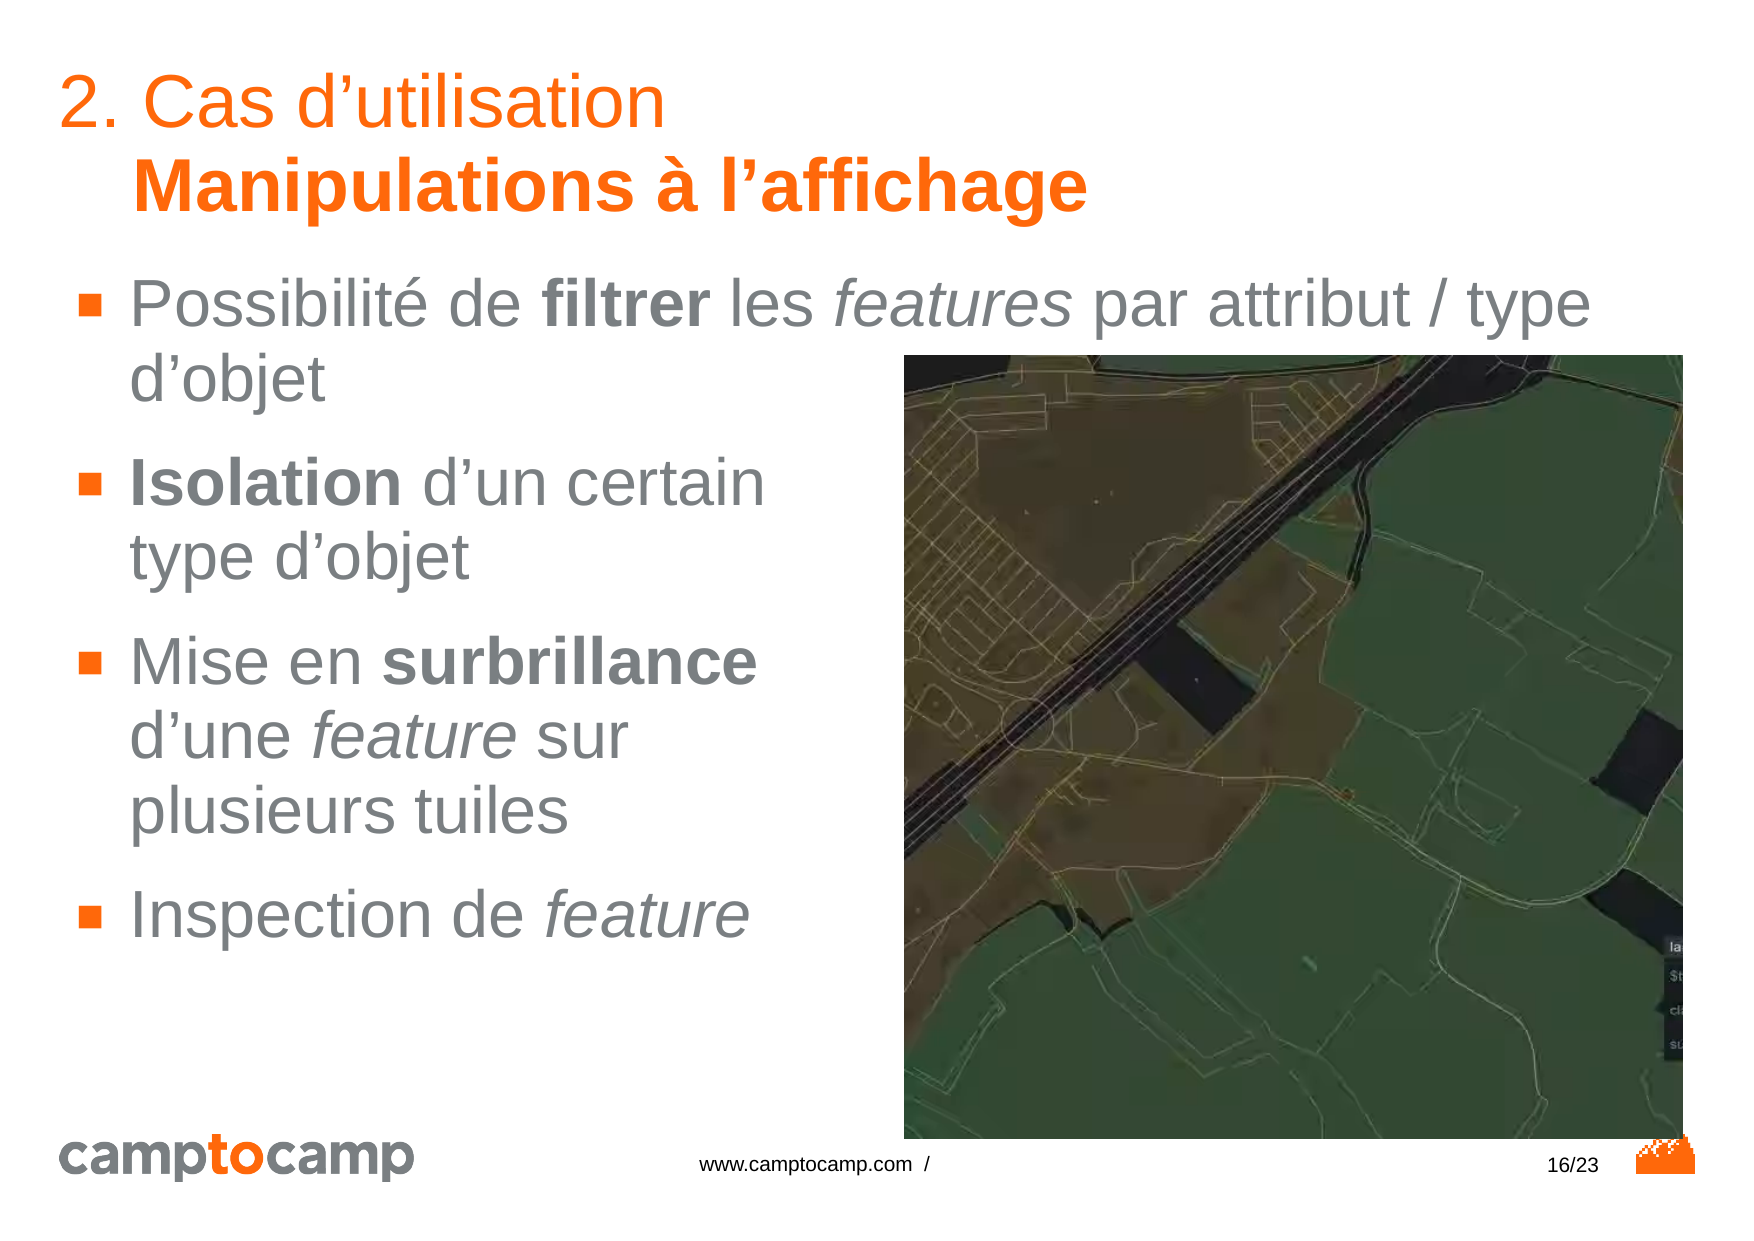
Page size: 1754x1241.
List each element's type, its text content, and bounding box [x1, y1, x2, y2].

title 2. Cas d’utilisation Manipulations à l’affichage [59, 59, 1695, 247]
list Possibilité de filtrer les features par attribut / type d’objet Isolation d’un certain type d’objet Mise en surbrillance d’une feature sur plusieurs tuiles Inspection de feature [59, 265, 1696, 1123]
text_box [903, 354, 1684, 1140]
picture [59, 1134, 414, 1182]
picture [1636, 1128, 1695, 1174]
